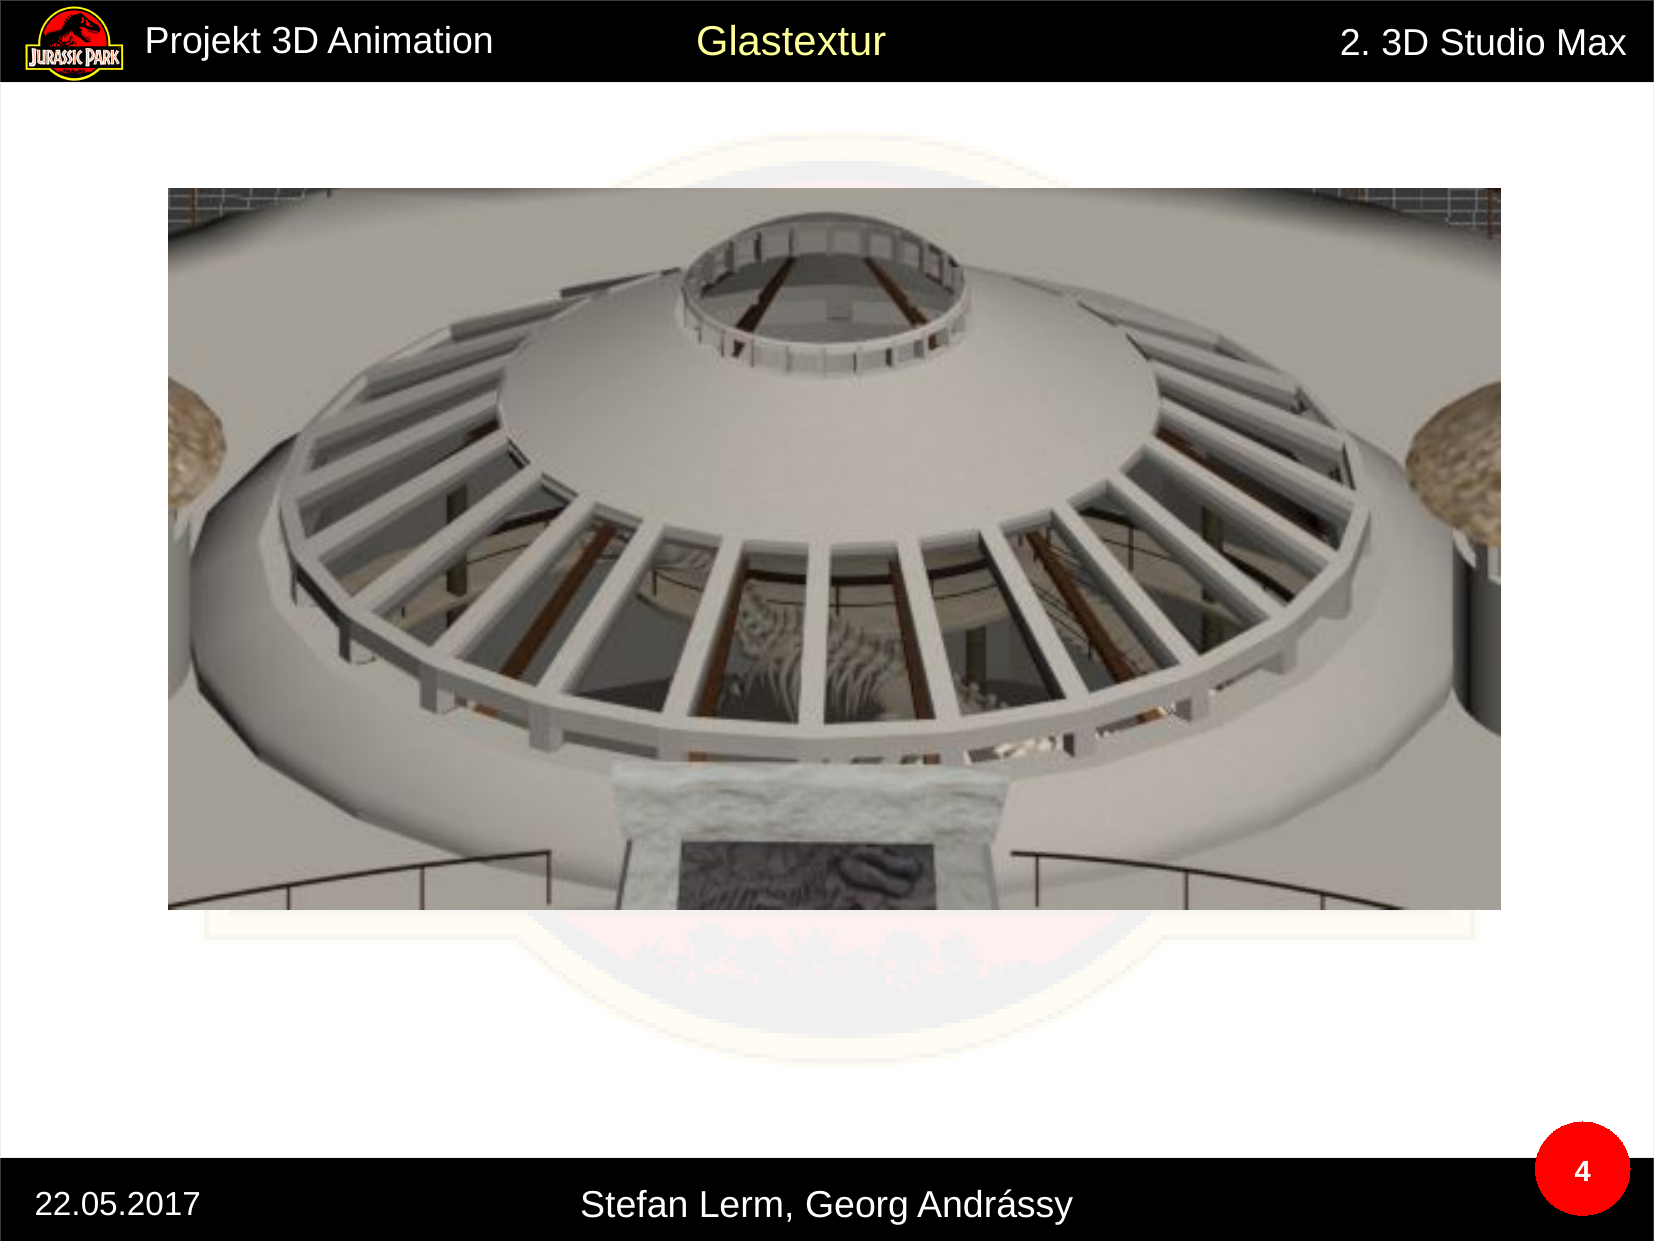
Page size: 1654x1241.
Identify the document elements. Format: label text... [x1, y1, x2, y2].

text_box Glastextur [555, 10, 1028, 119]
picture [23, 5, 125, 82]
picture [168, 188, 1501, 910]
text_box 2. 3D Studio Max [1240, 14, 1642, 113]
